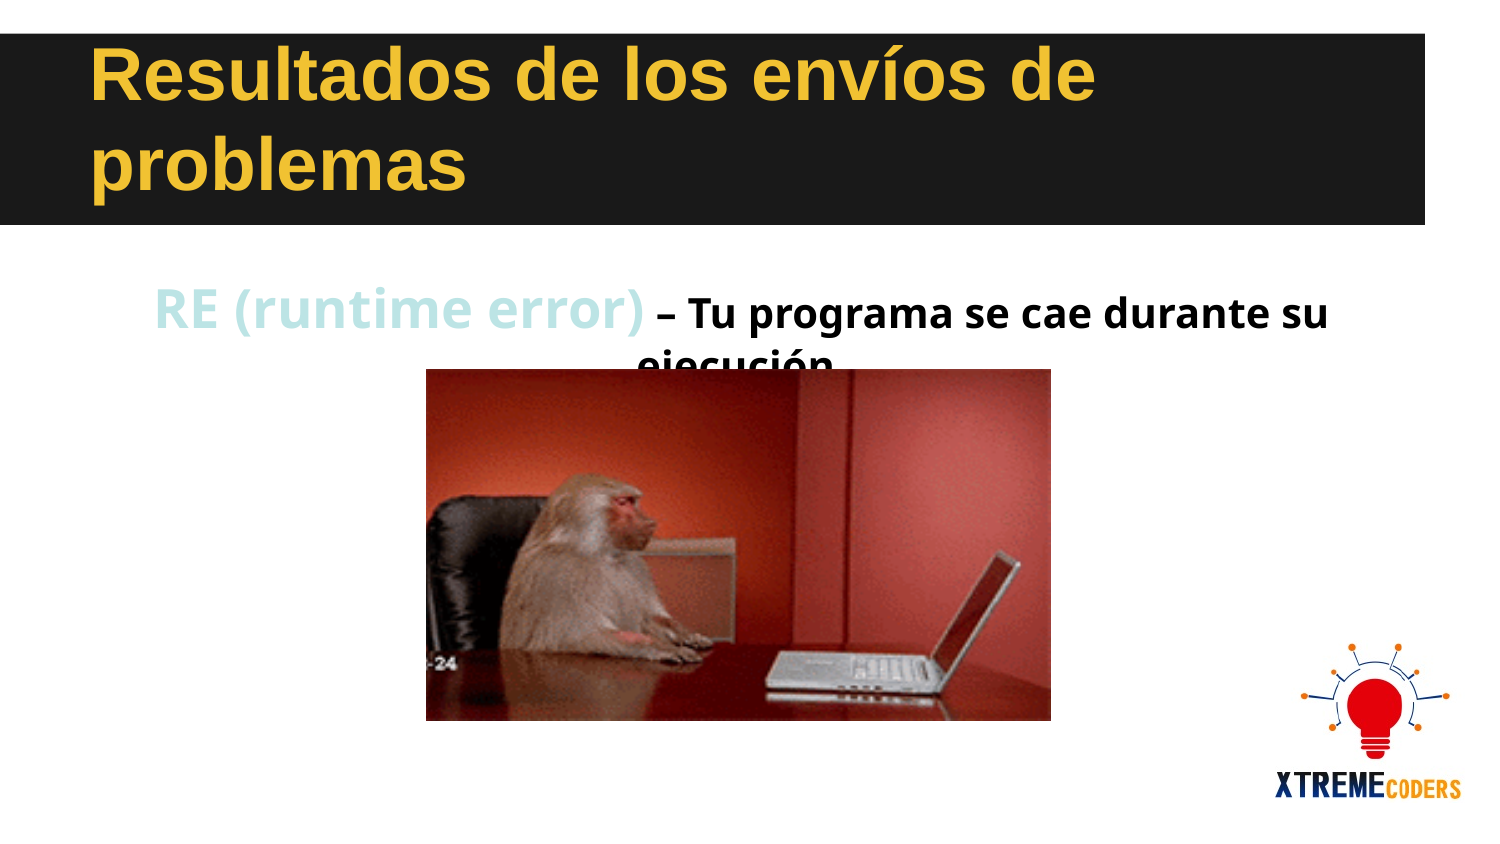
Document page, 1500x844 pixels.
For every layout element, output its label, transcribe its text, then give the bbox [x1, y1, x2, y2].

picture [1275, 640, 1465, 804]
picture [426, 369, 1051, 721]
text_box Resultados de los envíos de problemas [74, 33, 1425, 221]
text_box RE (runtime error) – Tu programa se cae durante su ejecución. [58, 259, 1425, 808]
